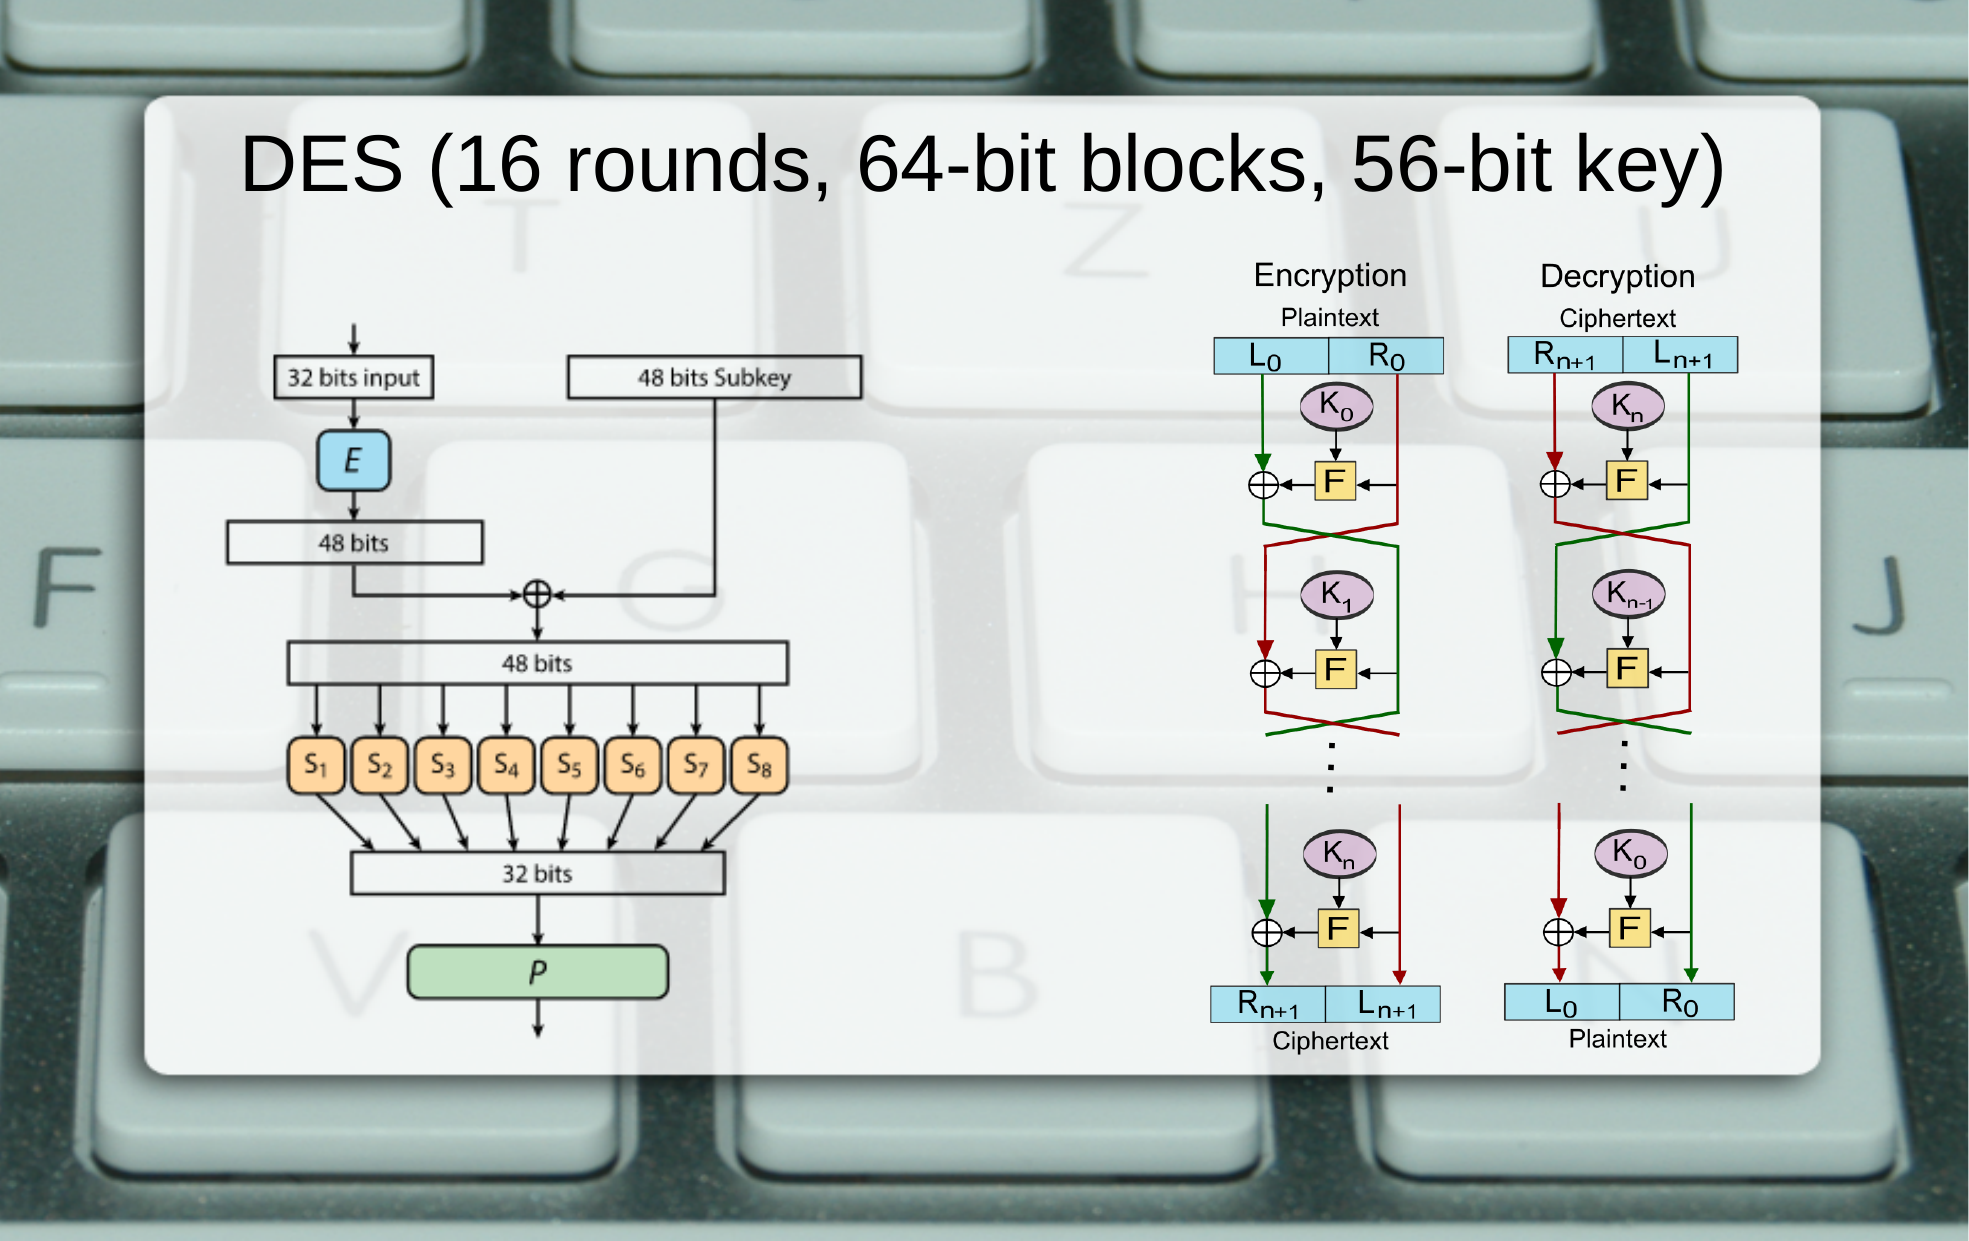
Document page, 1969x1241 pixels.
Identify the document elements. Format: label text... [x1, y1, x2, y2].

title DES (16 rounds, 64-bit blocks, 56-bit key) [168, 60, 1800, 268]
picture [0, 0, 1969, 1241]
